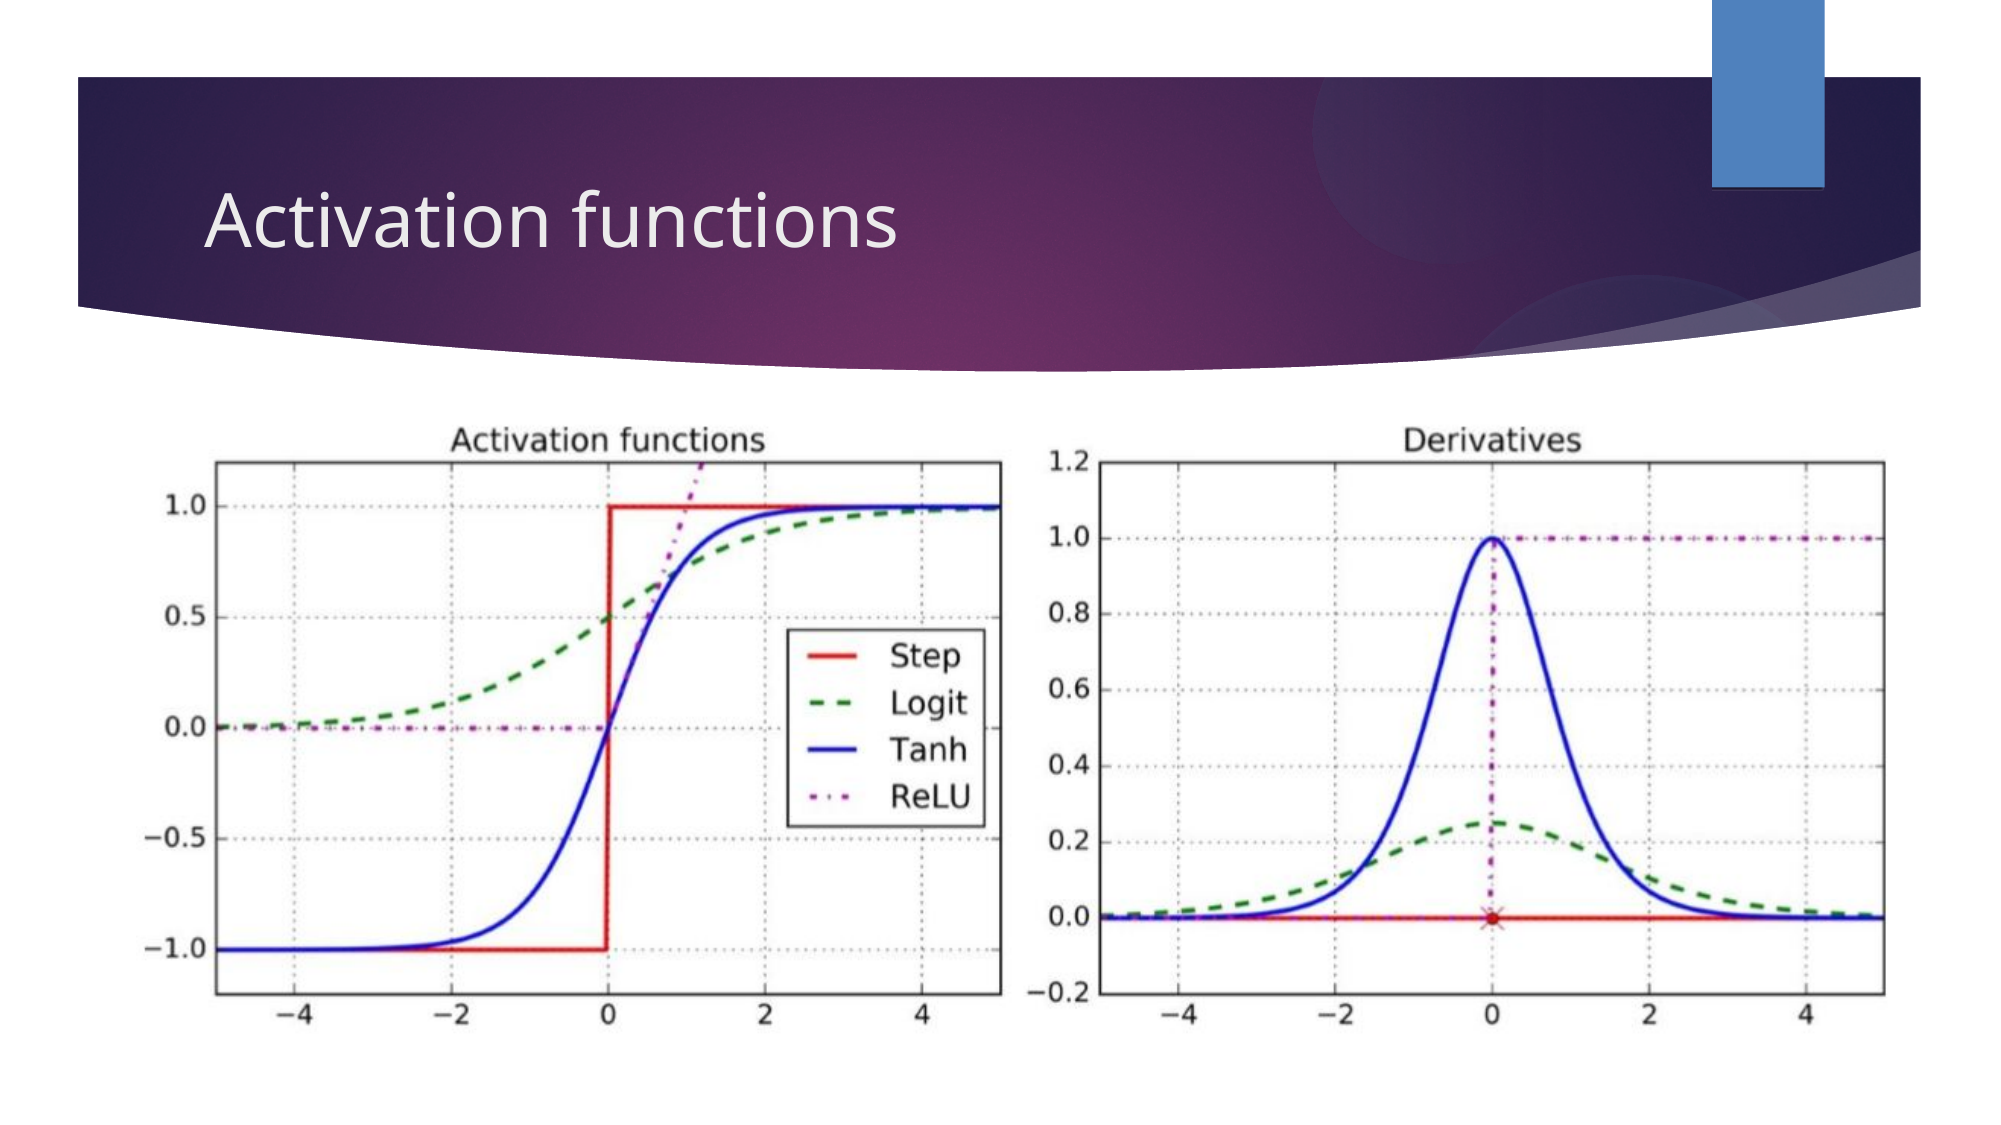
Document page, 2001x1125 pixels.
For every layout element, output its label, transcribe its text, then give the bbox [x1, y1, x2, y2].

picture [136, 389, 1895, 1048]
picture [79, 78, 1920, 371]
text_box Activation functions [189, 159, 1627, 276]
